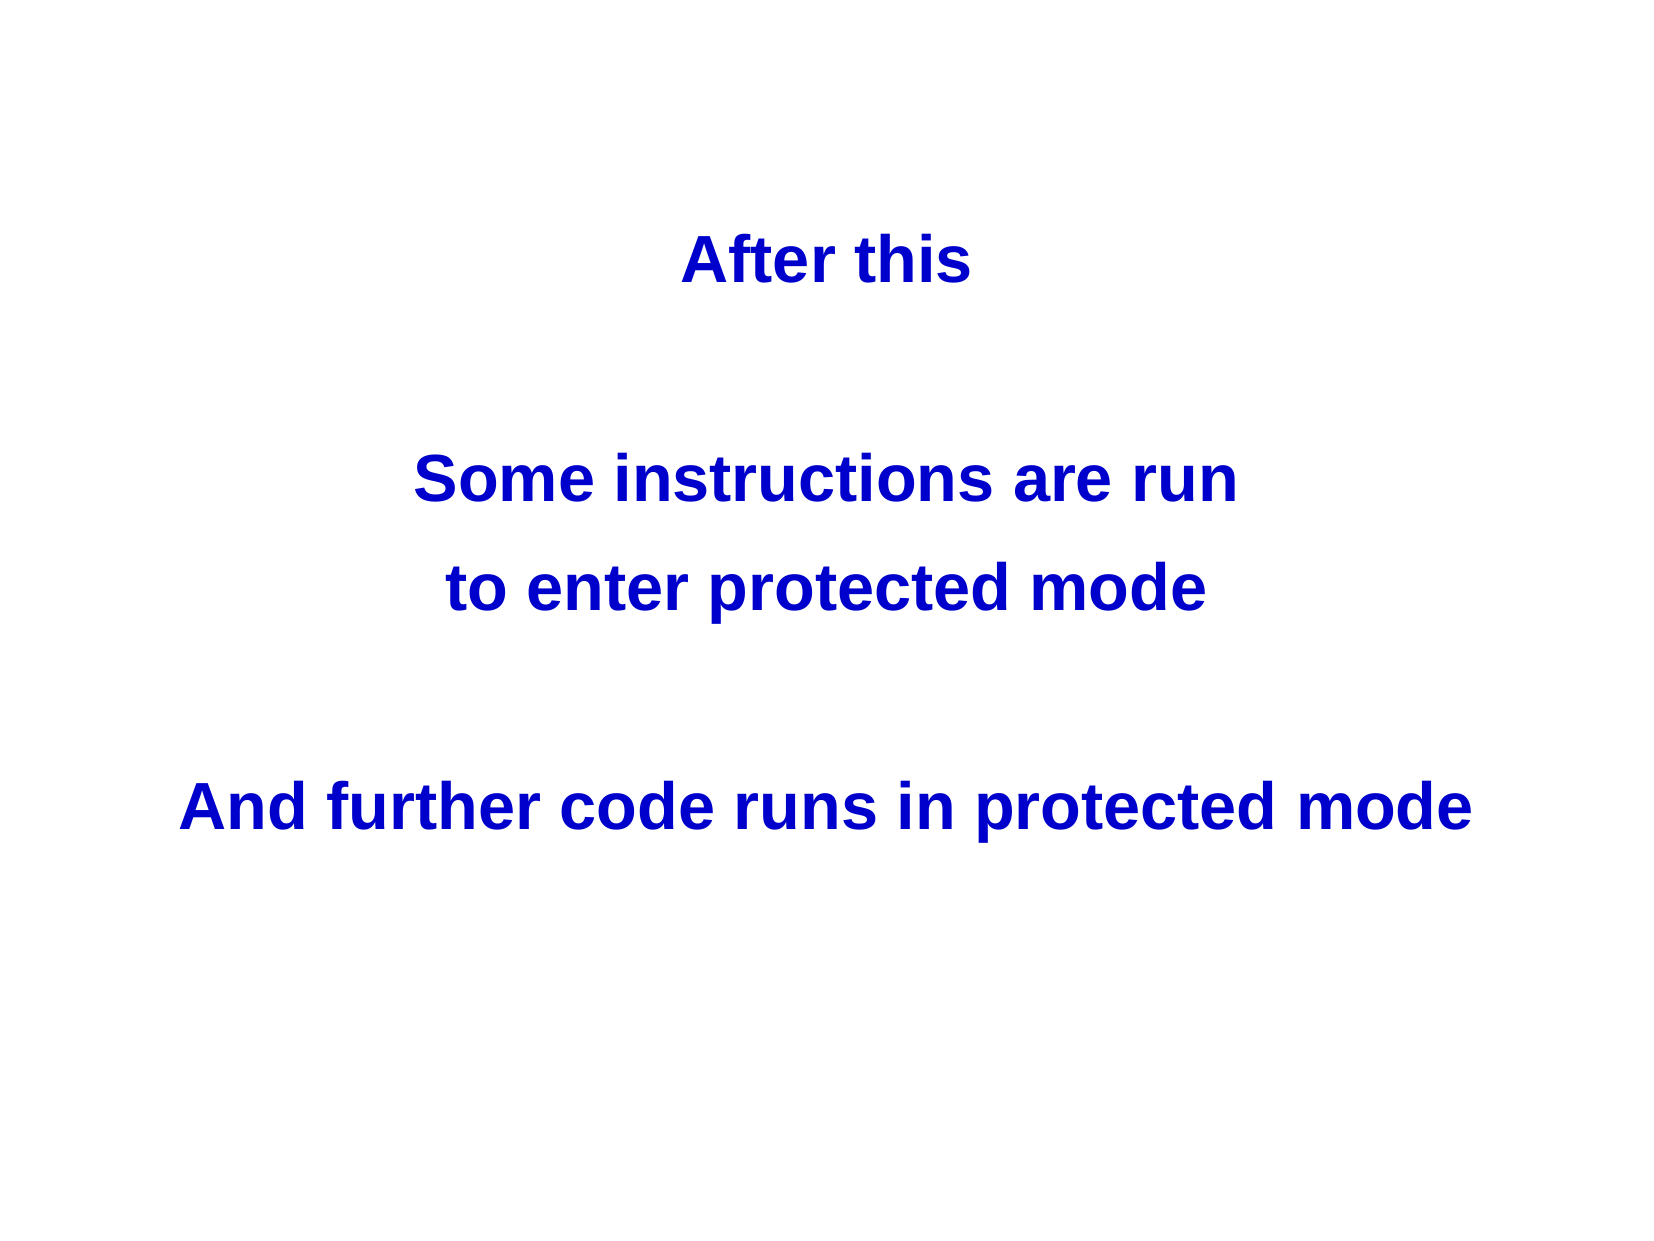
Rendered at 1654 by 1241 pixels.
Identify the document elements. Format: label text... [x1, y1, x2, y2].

subtitle After this Some instructions are run to enter protected mode And further code runs in protected mode [82, 49, 1571, 1010]
